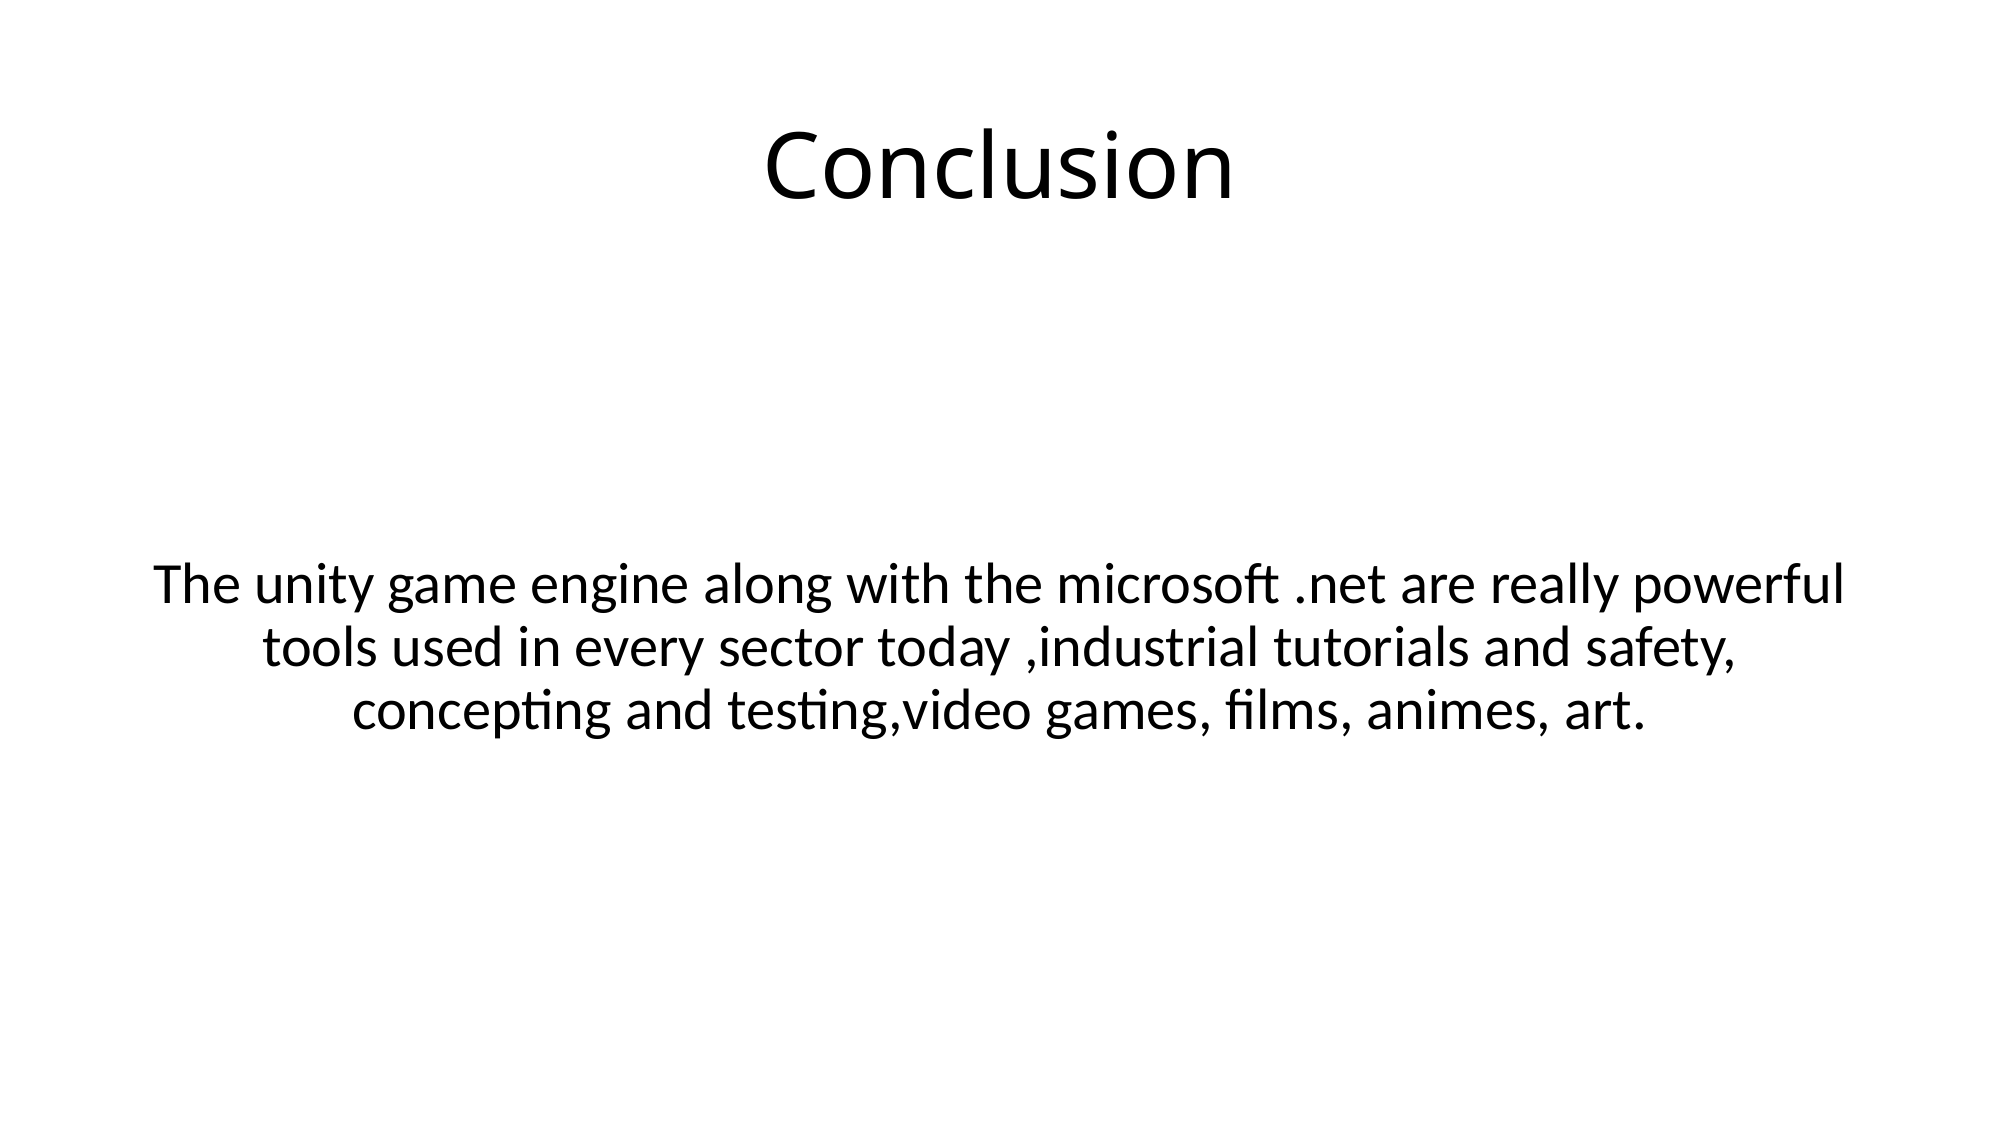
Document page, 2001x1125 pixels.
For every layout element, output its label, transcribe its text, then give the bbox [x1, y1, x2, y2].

list The unity game engine along with the microsoft .net are really powerful tools used in every sector today ,industrial tutorials and safety, concepting and testing,video games, films, animes, art. [137, 545, 1863, 1014]
title Conclusion [137, 59, 1863, 278]
